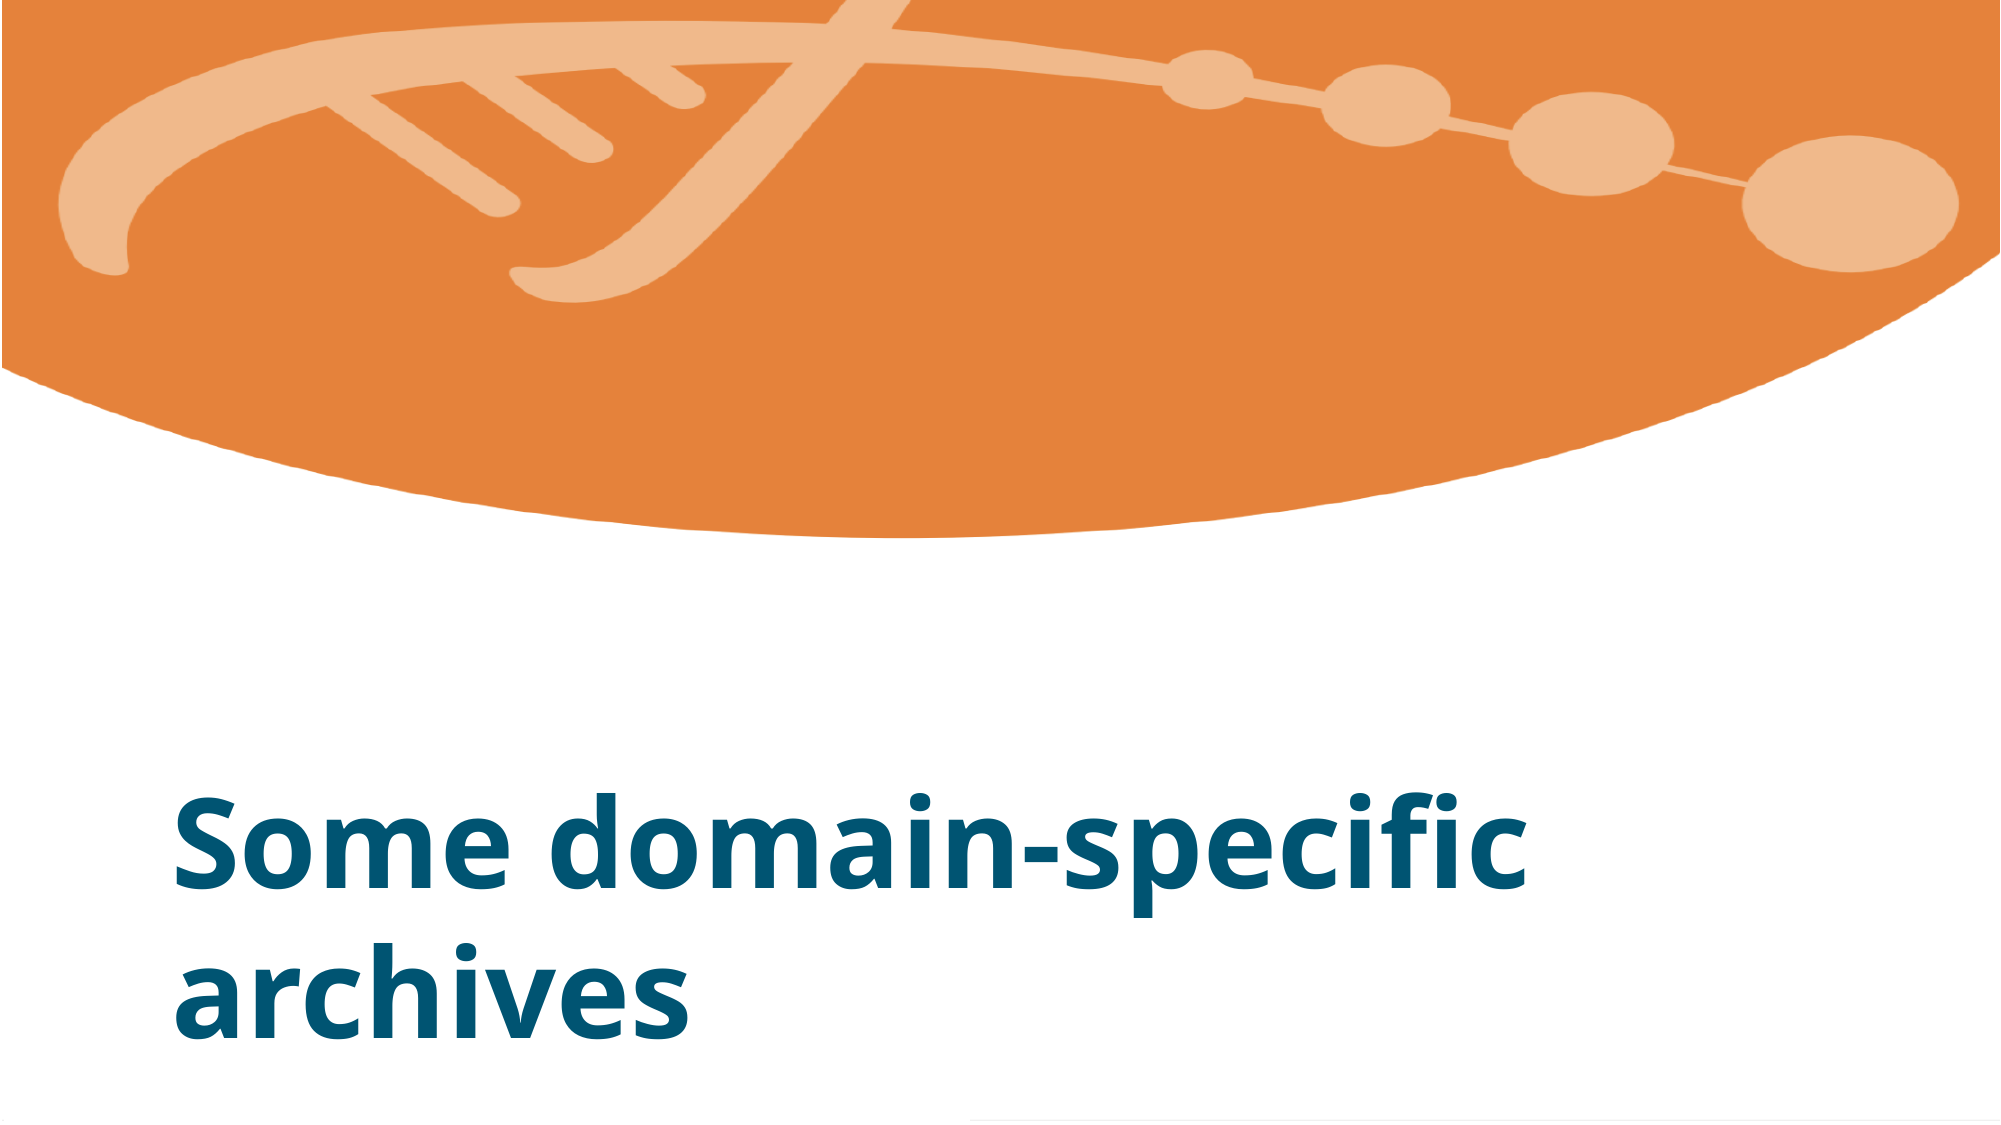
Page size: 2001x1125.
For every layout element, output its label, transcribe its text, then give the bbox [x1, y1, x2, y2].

text_box Some domain-specific archives [156, 756, 1844, 1072]
picture [2, 0, 2000, 1121]
